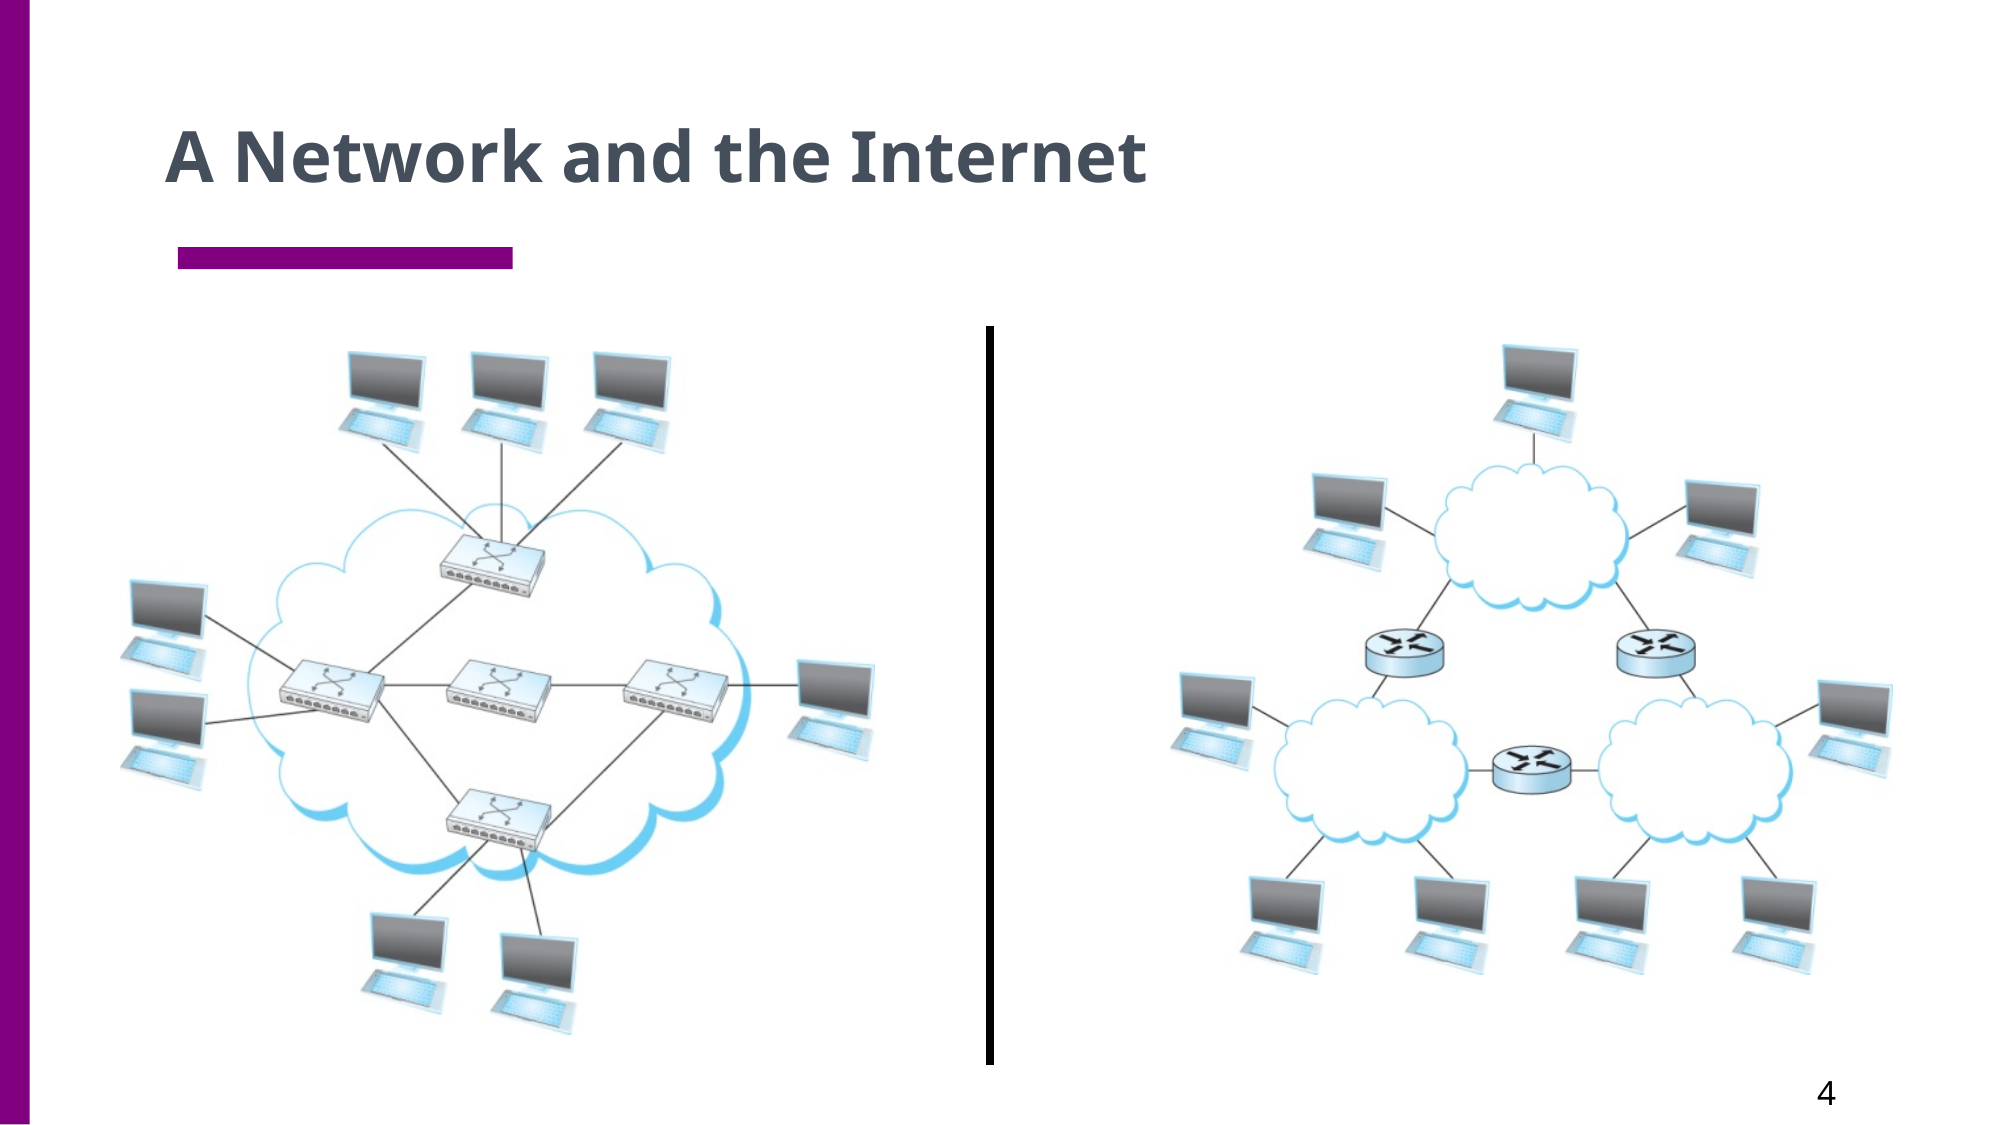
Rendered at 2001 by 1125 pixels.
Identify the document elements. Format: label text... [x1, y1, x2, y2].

picture [1170, 344, 1893, 976]
text_box A Network and the Internet [151, 0, 1849, 212]
picture [120, 351, 875, 1036]
